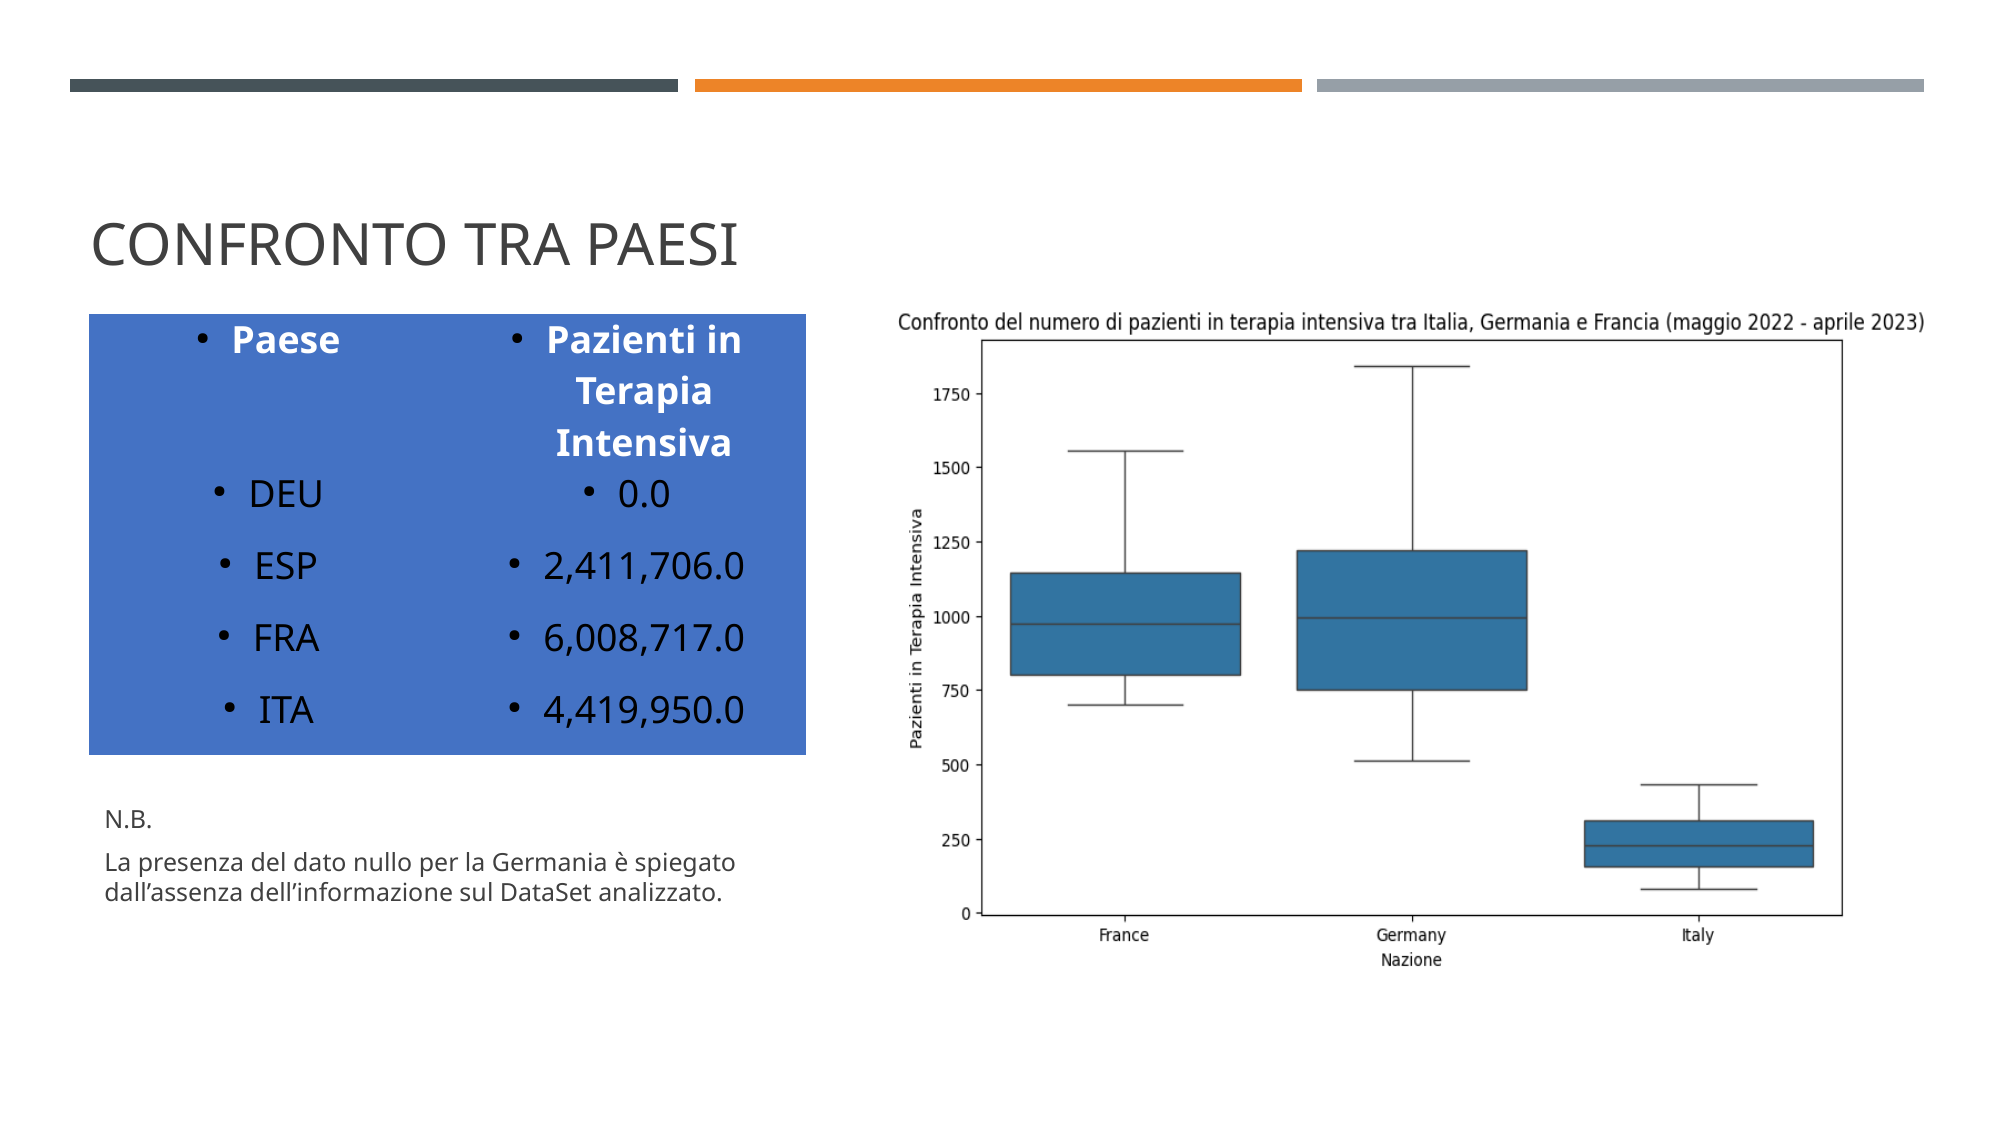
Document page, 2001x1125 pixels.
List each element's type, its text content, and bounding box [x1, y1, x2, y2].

table_cell 0.0 [448, 467, 806, 539]
table_cell 4,419,950.0 [448, 683, 806, 755]
table_cell 2,411,706.0 [448, 539, 806, 611]
picture [887, 300, 1935, 981]
table_header Pazienti in Terapia Intensiva [448, 314, 806, 467]
table_cell ESP [89, 539, 448, 611]
table_cell ITA [89, 683, 448, 755]
text_box N.B. La presenza del dato nullo per la Germania è spiegato dall’assenza dell’informazione sul DataSet analizzato. [89, 796, 806, 1037]
table_cell DEU [89, 467, 448, 539]
table_cell FRA [89, 611, 448, 683]
title CONFRONTO TRA PAESI [75, 96, 1925, 285]
table_header Paese [89, 314, 448, 467]
table_cell 6,008,717.0 [448, 611, 806, 683]
